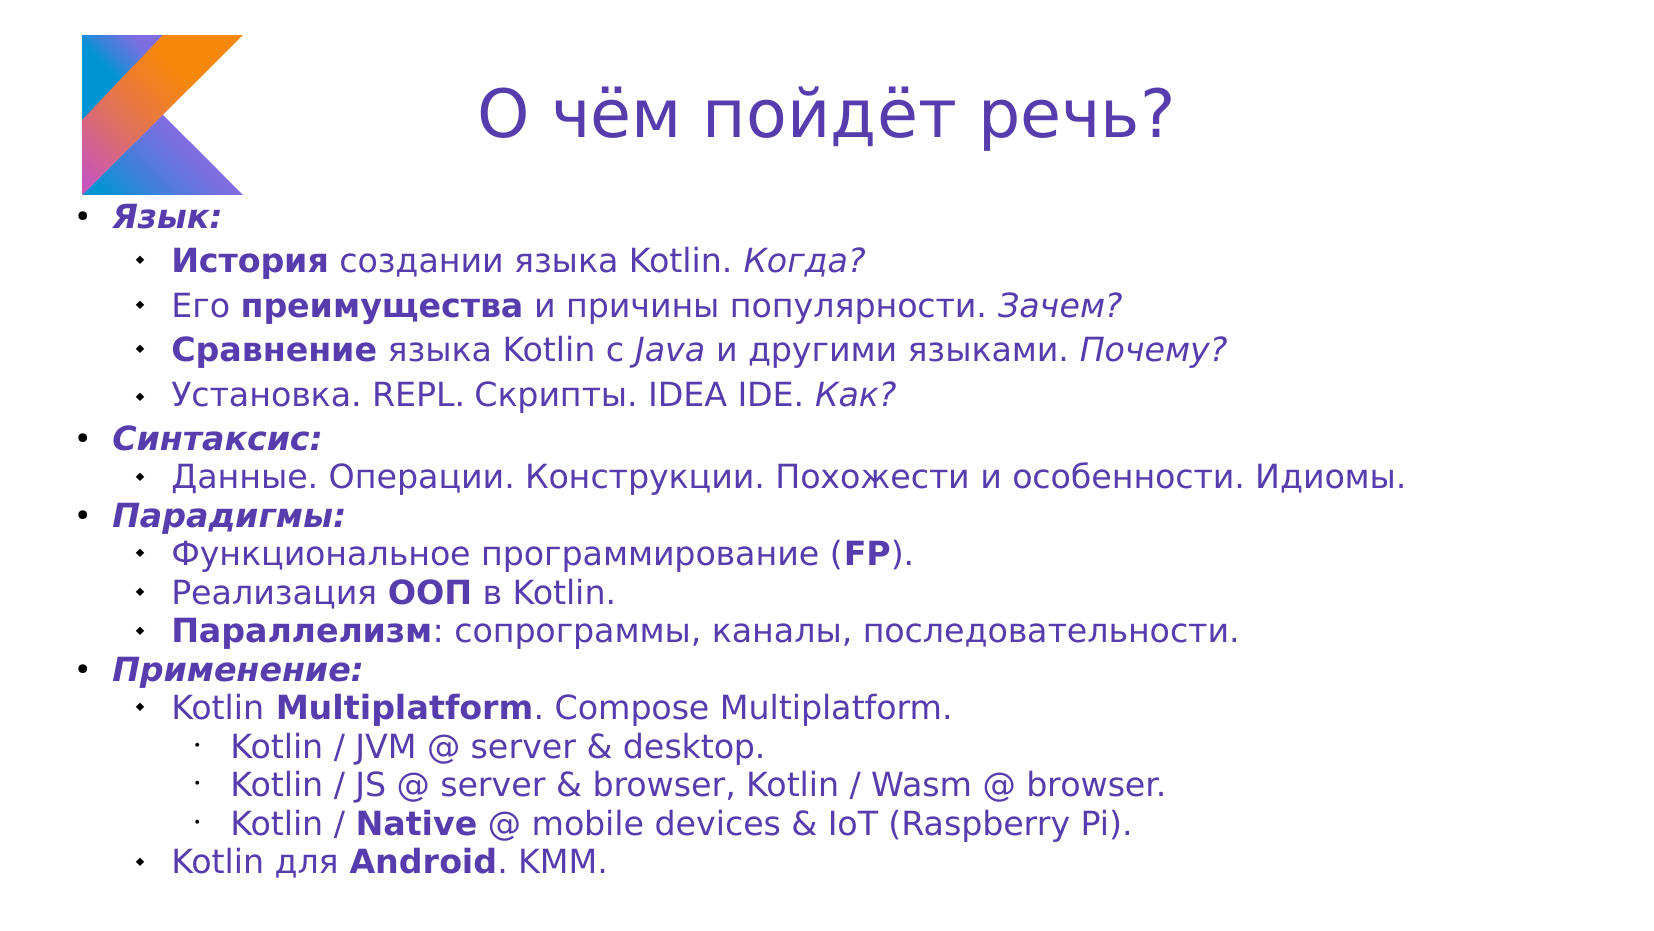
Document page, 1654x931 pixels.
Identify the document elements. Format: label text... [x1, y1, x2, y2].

title О чём пойдёт речь? [243, 37, 1571, 193]
subtitle Язык: История создании языка Kotlin. Когда? Его преимущества и причины популярности. Зачем? Сравнение языка Kotlin с Java и другими языками. Почему? Установка. REPL.﻿ Скрипты. IDEA IDE. Как? Синтаксис: Данные. Операции. Конструкции. Похожести и особенности. Идиомы. Парадигмы: Функциональное программирование (FP). Реализация ООП в Kotlin. Параллелизм: сопрограммы, каналы, последовательности. Применение: Kotlin Multiplatform. Compose Multiplatform. Kotlin / JVM @ server & desktop. Kotlin / JS @ server & browser, Kotlin / Wasm @ browser. Kotlin / Native @ mobile devices & IoT (Raspberry Pi). Kotlin для Android. KMM. [76, 200, 1595, 879]
picture [82, 35, 243, 195]
